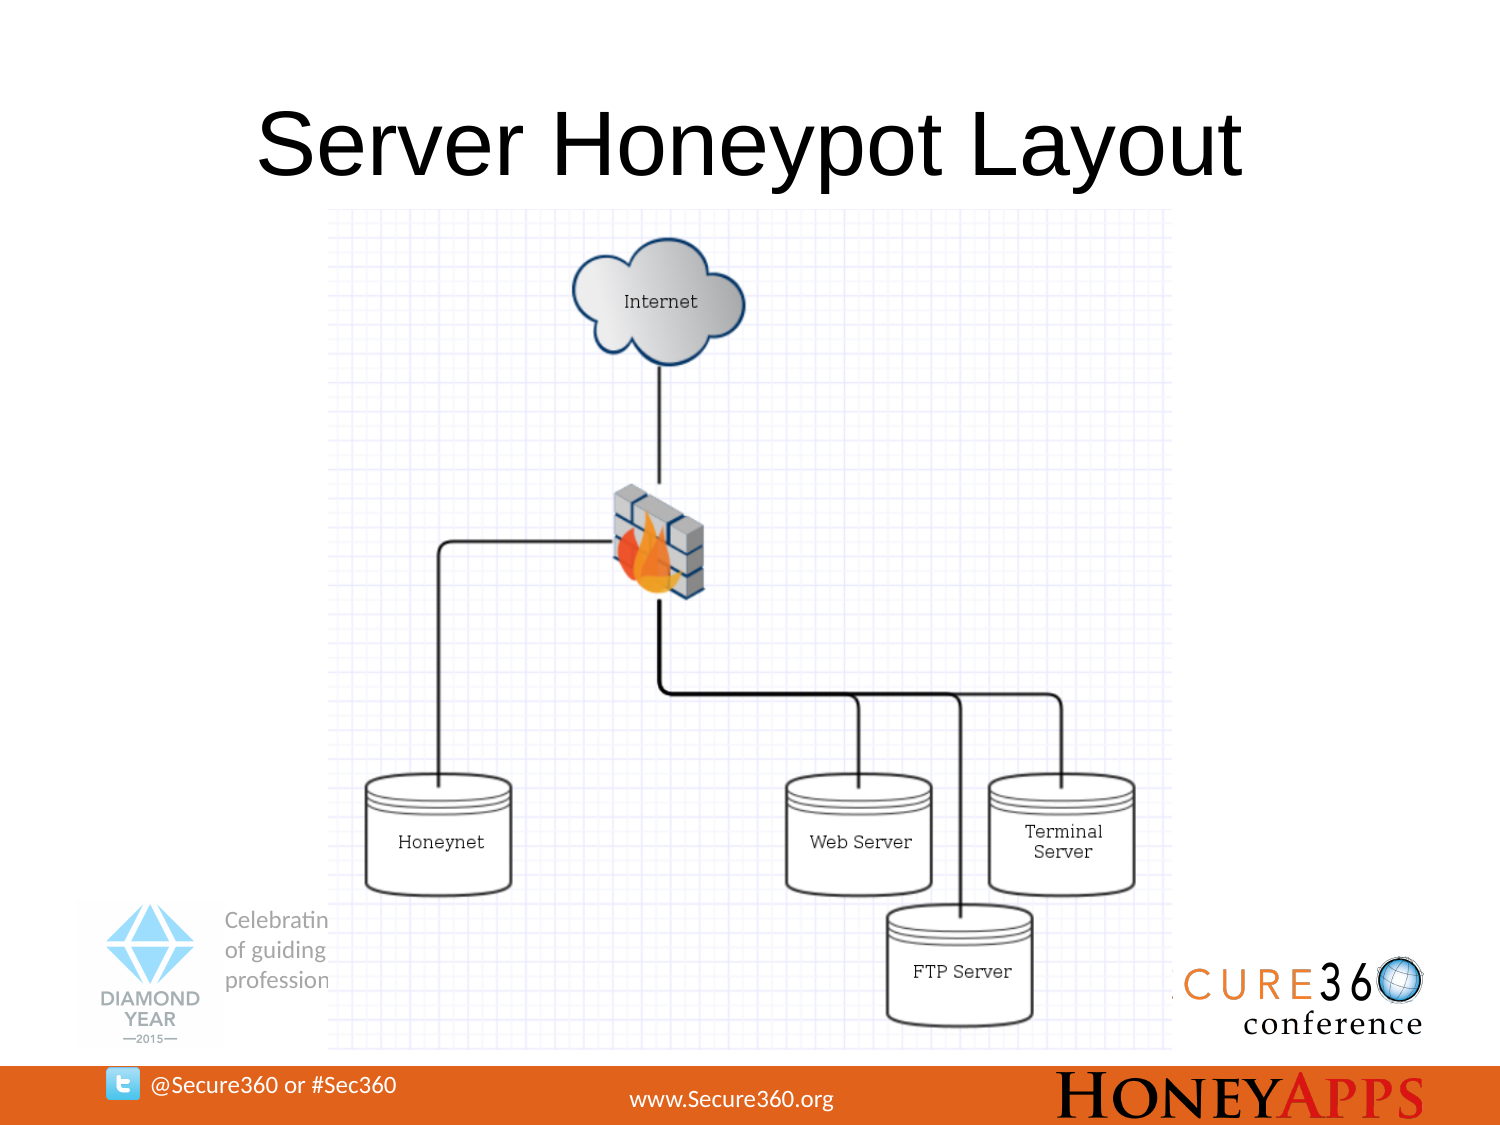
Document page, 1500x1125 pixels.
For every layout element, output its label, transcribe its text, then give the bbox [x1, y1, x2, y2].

title Server Honeypot Layout [112, 90, 1388, 198]
picture [75, 899, 224, 1048]
picture [328, 209, 1486, 1125]
picture [106, 1067, 140, 1100]
